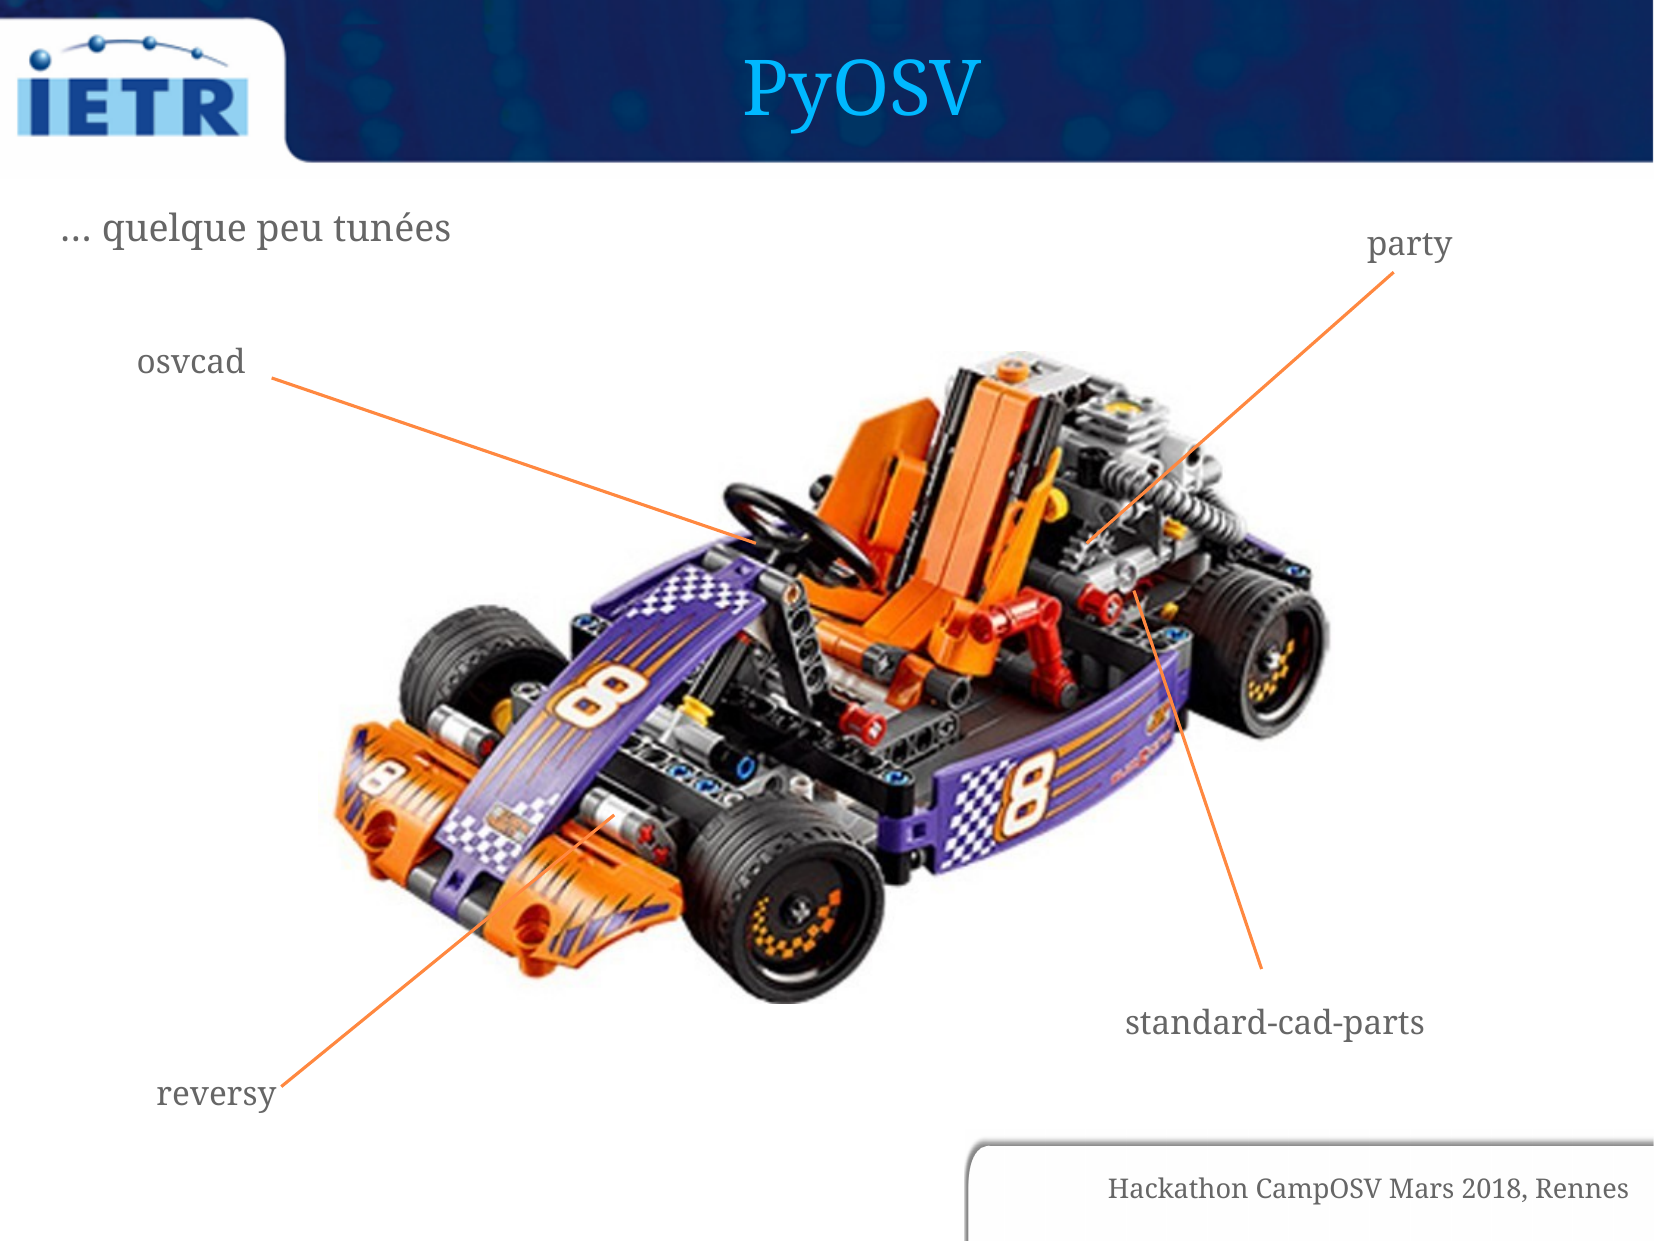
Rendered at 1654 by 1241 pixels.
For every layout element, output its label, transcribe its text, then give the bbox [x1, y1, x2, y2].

picture [964, 1129, 1654, 1241]
text_box standard-cad-parts [1110, 991, 1477, 1063]
text_box osvcad [121, 330, 331, 390]
text_box … quelque peu tunées [35, 194, 447, 260]
text_box party [1352, 212, 1562, 273]
text_box PyOSV [727, 26, 1003, 157]
picture [318, 351, 1335, 1004]
text_box Hackathon CampOSV Mars 2018, Rennes [1093, 1162, 1618, 1219]
text_box reversy [141, 1062, 508, 1135]
picture [0, 0, 1654, 182]
